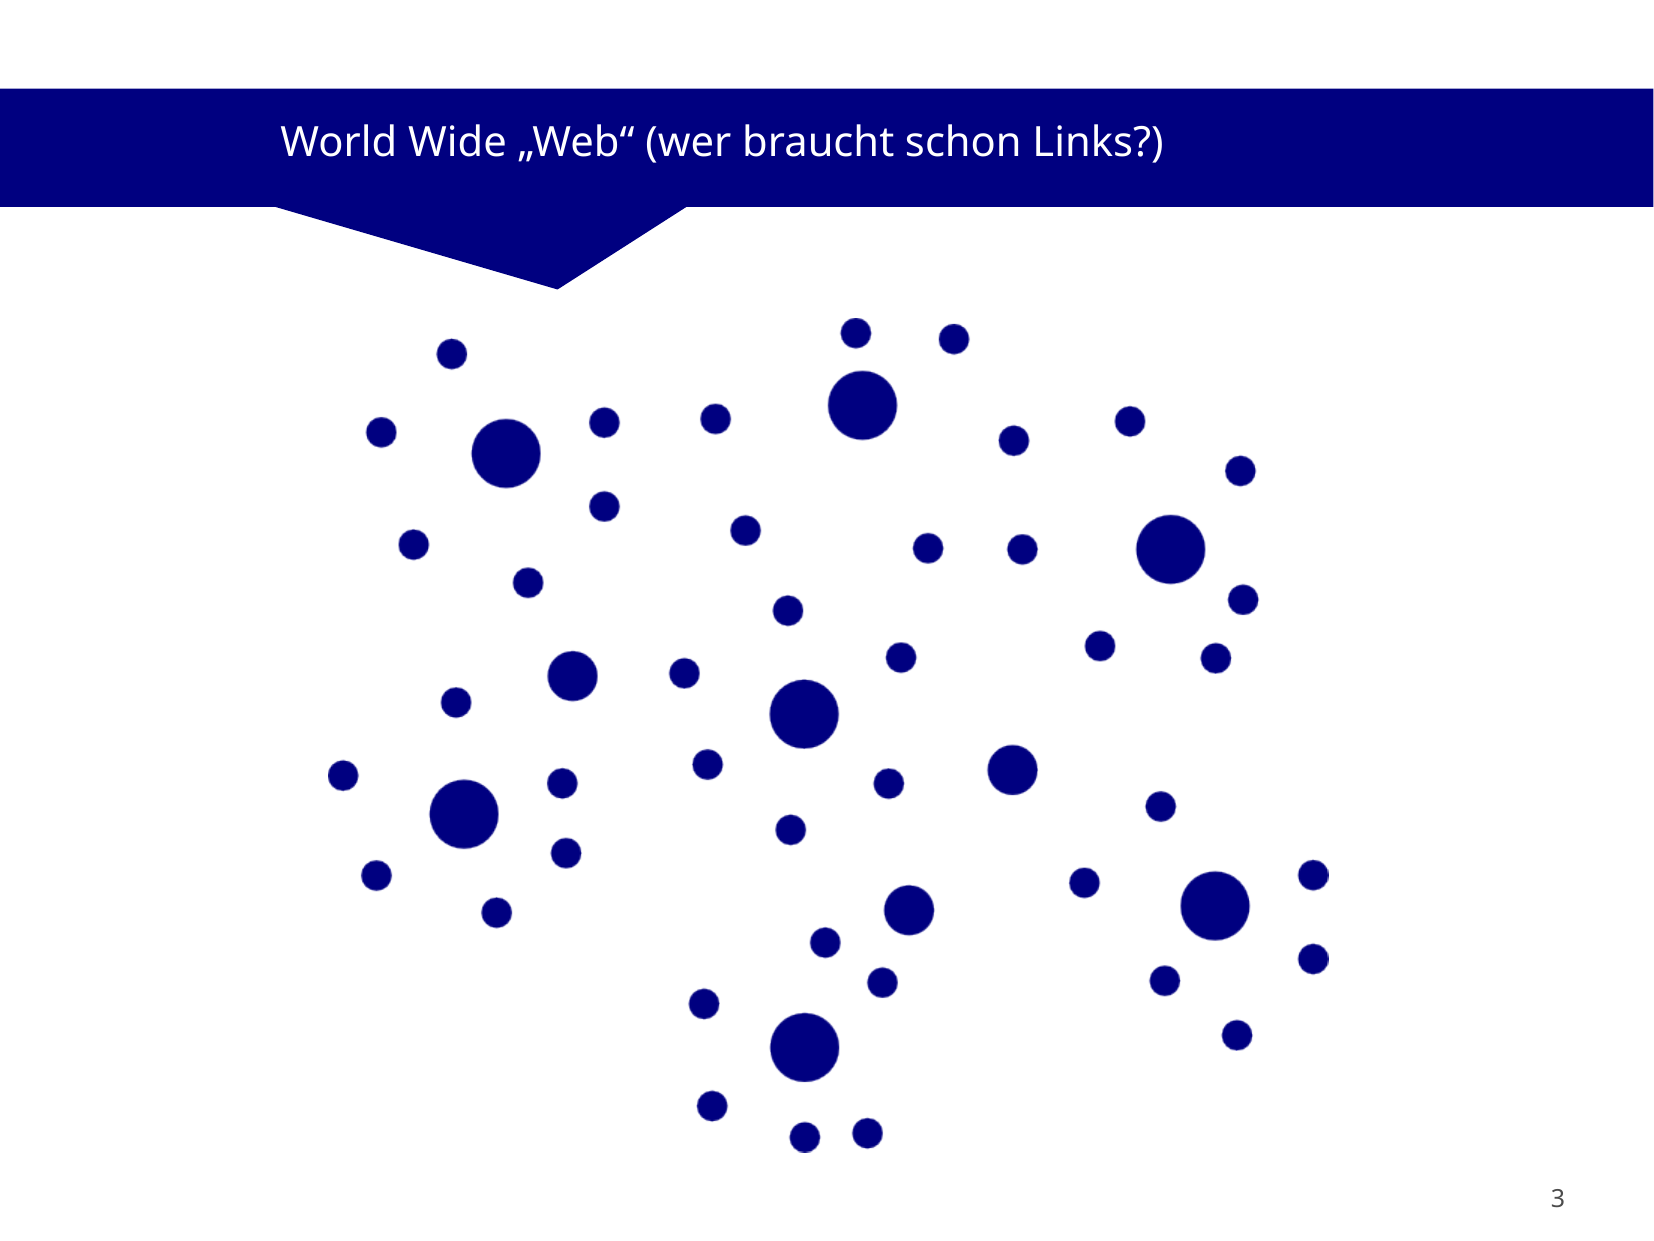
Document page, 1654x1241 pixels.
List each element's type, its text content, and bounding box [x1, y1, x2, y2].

text_box World Wide „Web“ (wer braucht schon Links?) [265, 104, 1324, 178]
text_box [0, 88, 1654, 290]
picture [328, 318, 1329, 1153]
